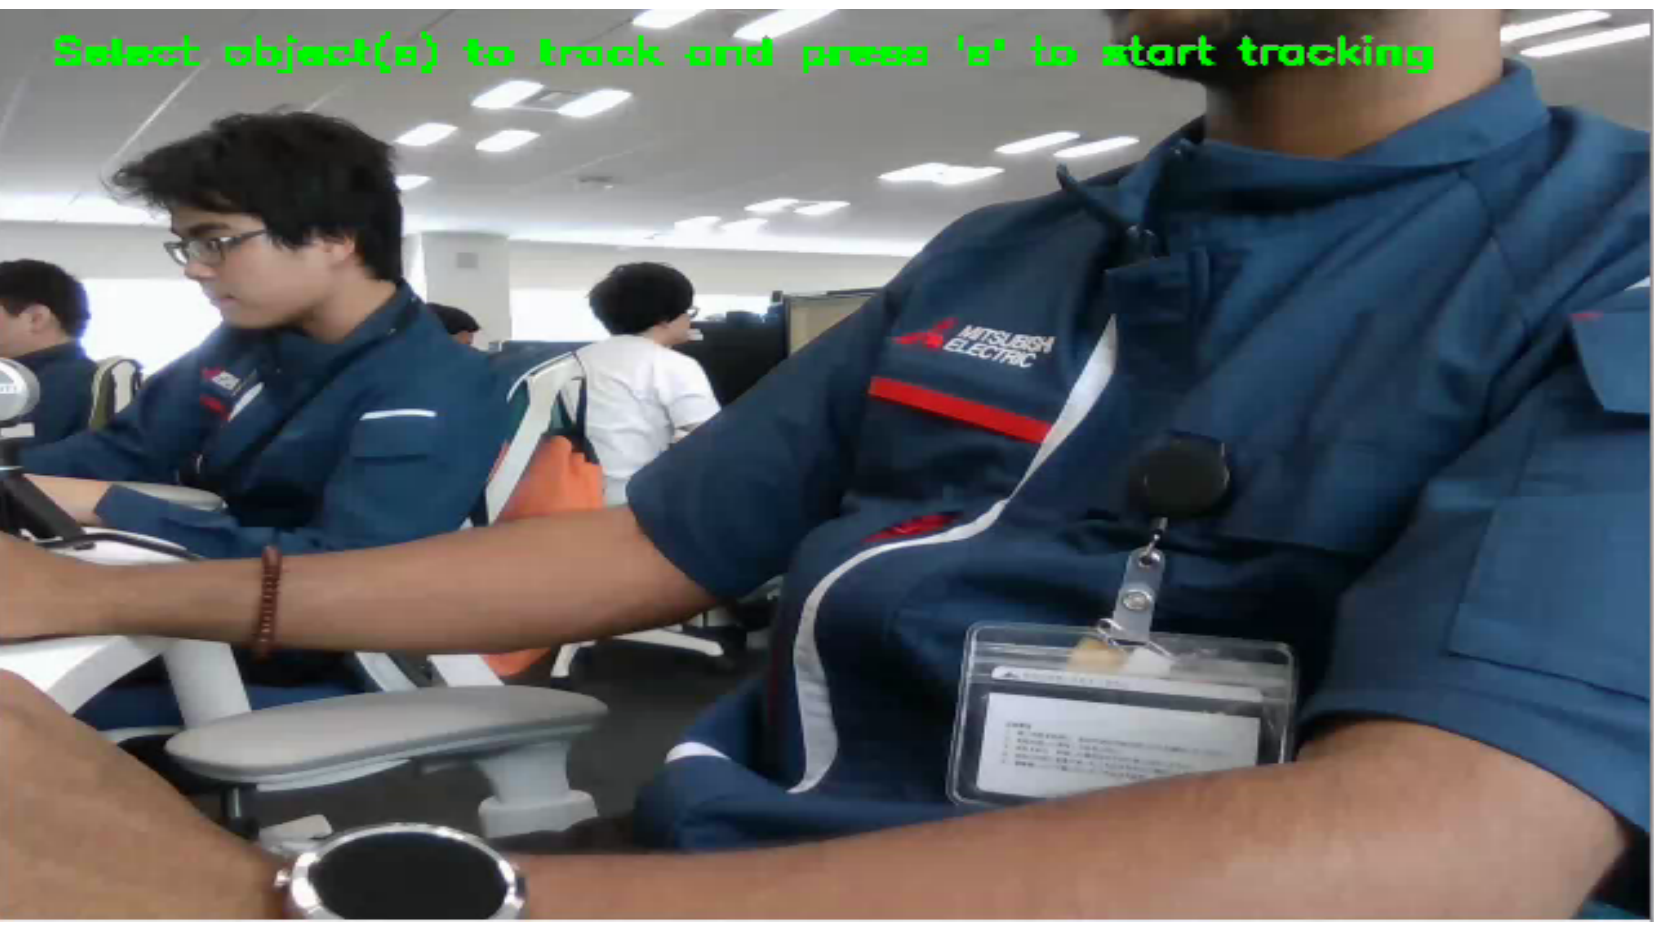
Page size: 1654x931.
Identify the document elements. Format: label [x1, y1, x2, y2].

text_box [0, 8, 1654, 923]
